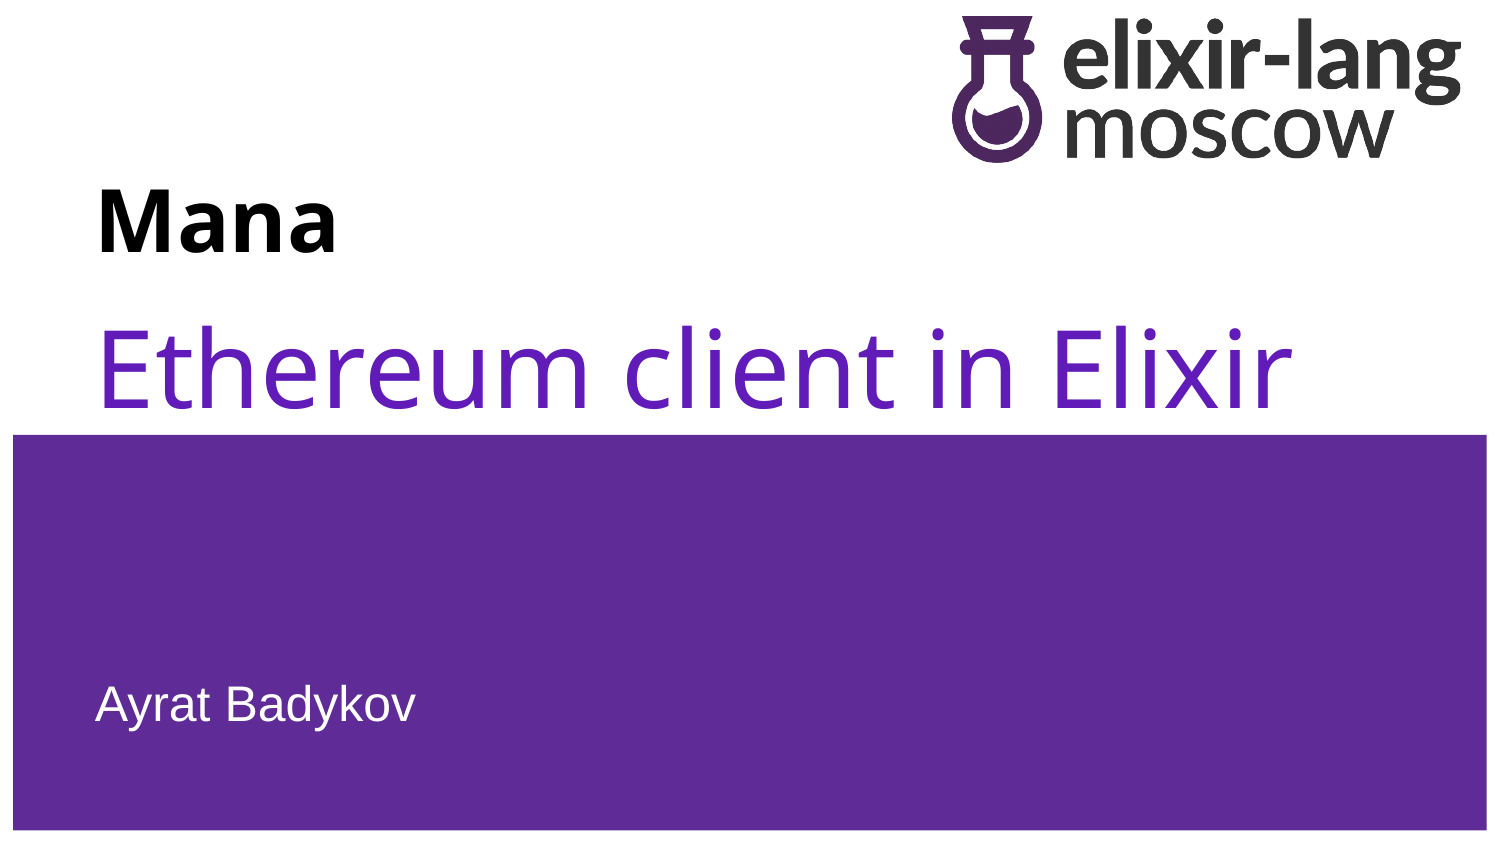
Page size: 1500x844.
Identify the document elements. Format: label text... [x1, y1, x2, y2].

picture [952, 16, 1461, 163]
subtitle Ethereum client in Elixir [79, 285, 1423, 427]
title Mana [79, 43, 1423, 285]
text_box Ayrat Badykov [79, 656, 763, 767]
